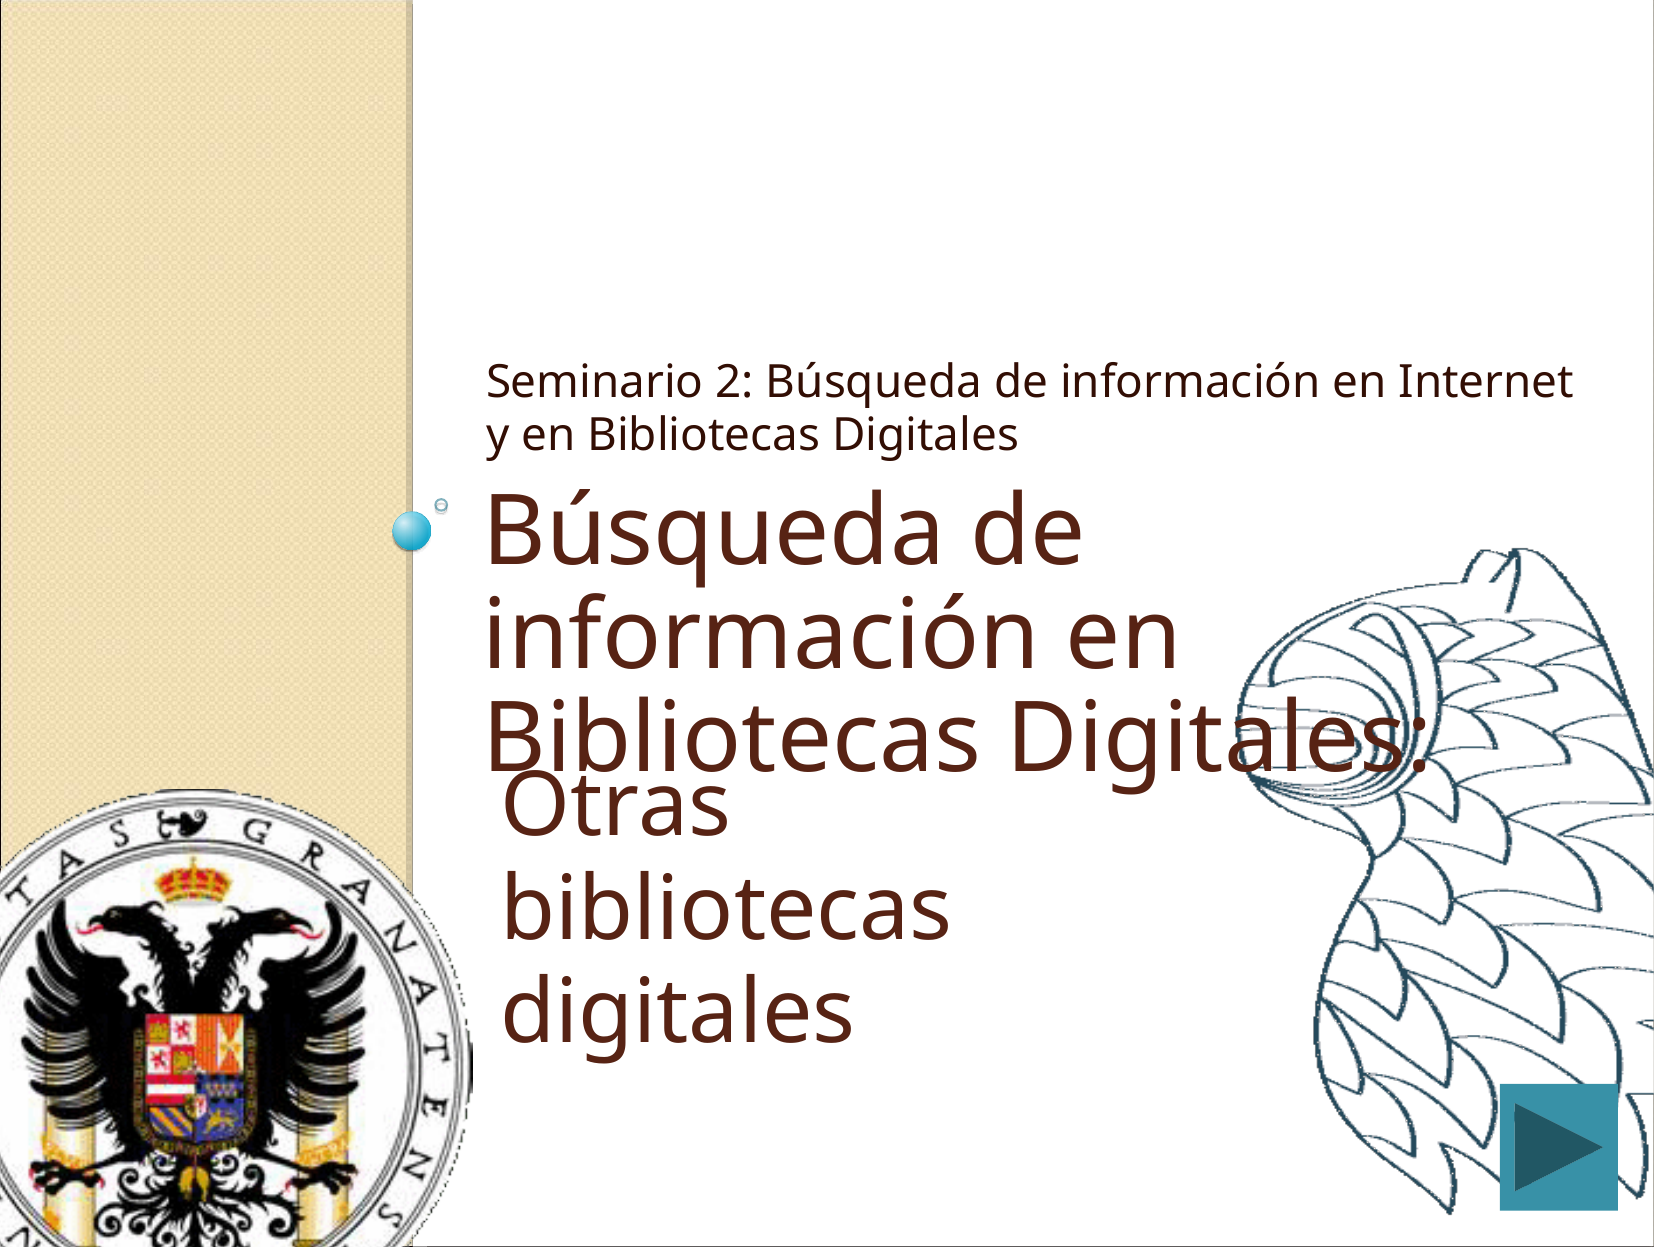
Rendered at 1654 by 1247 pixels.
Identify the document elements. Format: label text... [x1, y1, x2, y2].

list Seminario 2: Búsqueda de información en Internet y en Bibliotecas Digitales [466, 193, 1624, 469]
picture [1122, 529, 1654, 1247]
title Búsqueda de información en Bibliotecas Digitales: [466, 472, 1624, 889]
text_box Otras bibliotecas digitales [484, 741, 1205, 1004]
picture [0, 0, 473, 1247]
text_box [1499, 1083, 1618, 1211]
